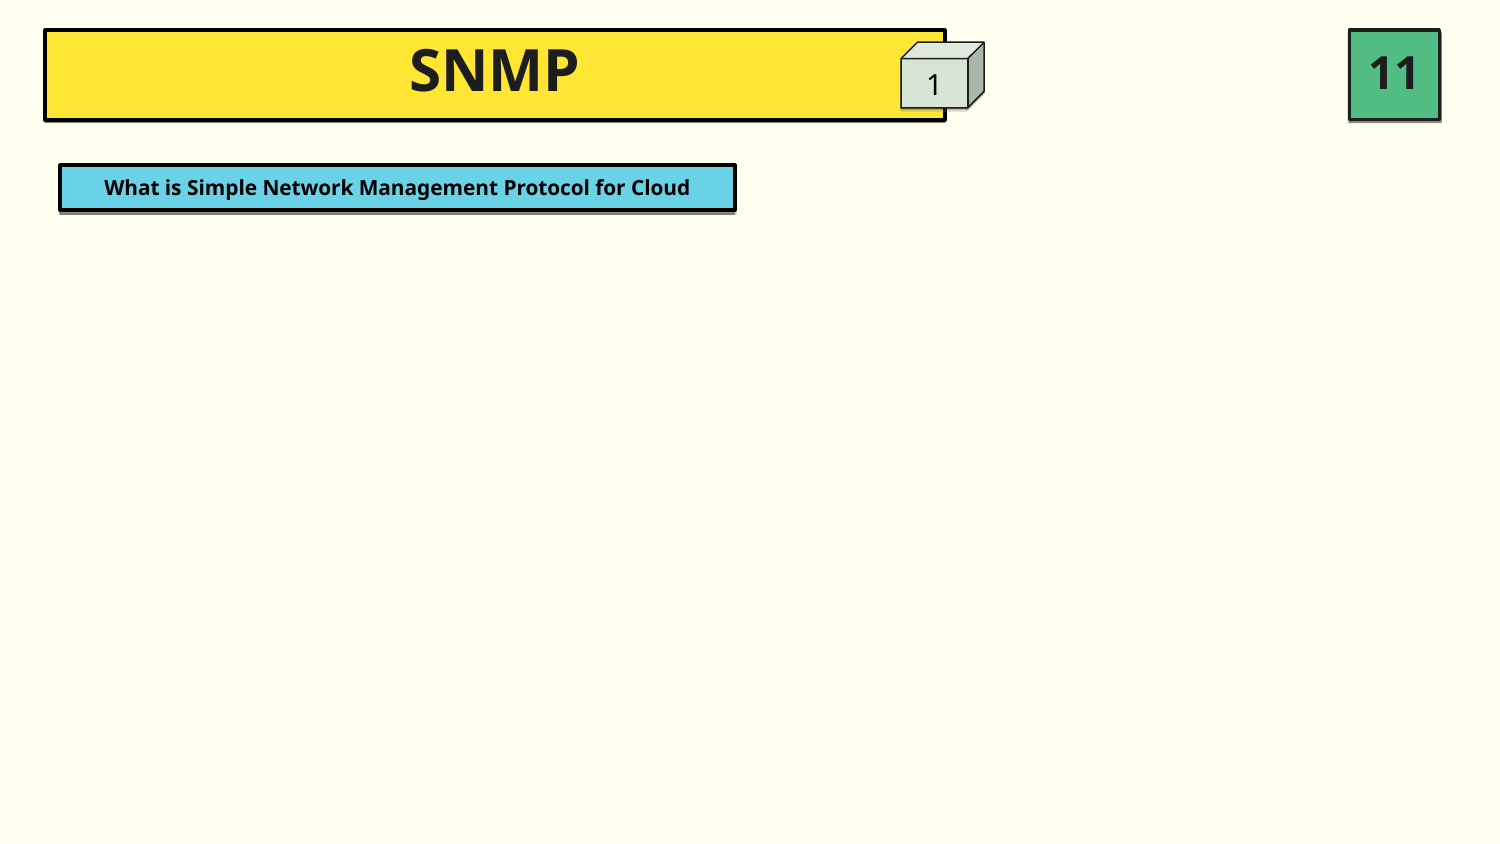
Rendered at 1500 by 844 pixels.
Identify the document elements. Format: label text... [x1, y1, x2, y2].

subtitle What is Simple Network Management Protocol for Cloud [60, 165, 735, 210]
text_box 1 [901, 59, 967, 108]
title SNMP [45, 30, 945, 120]
